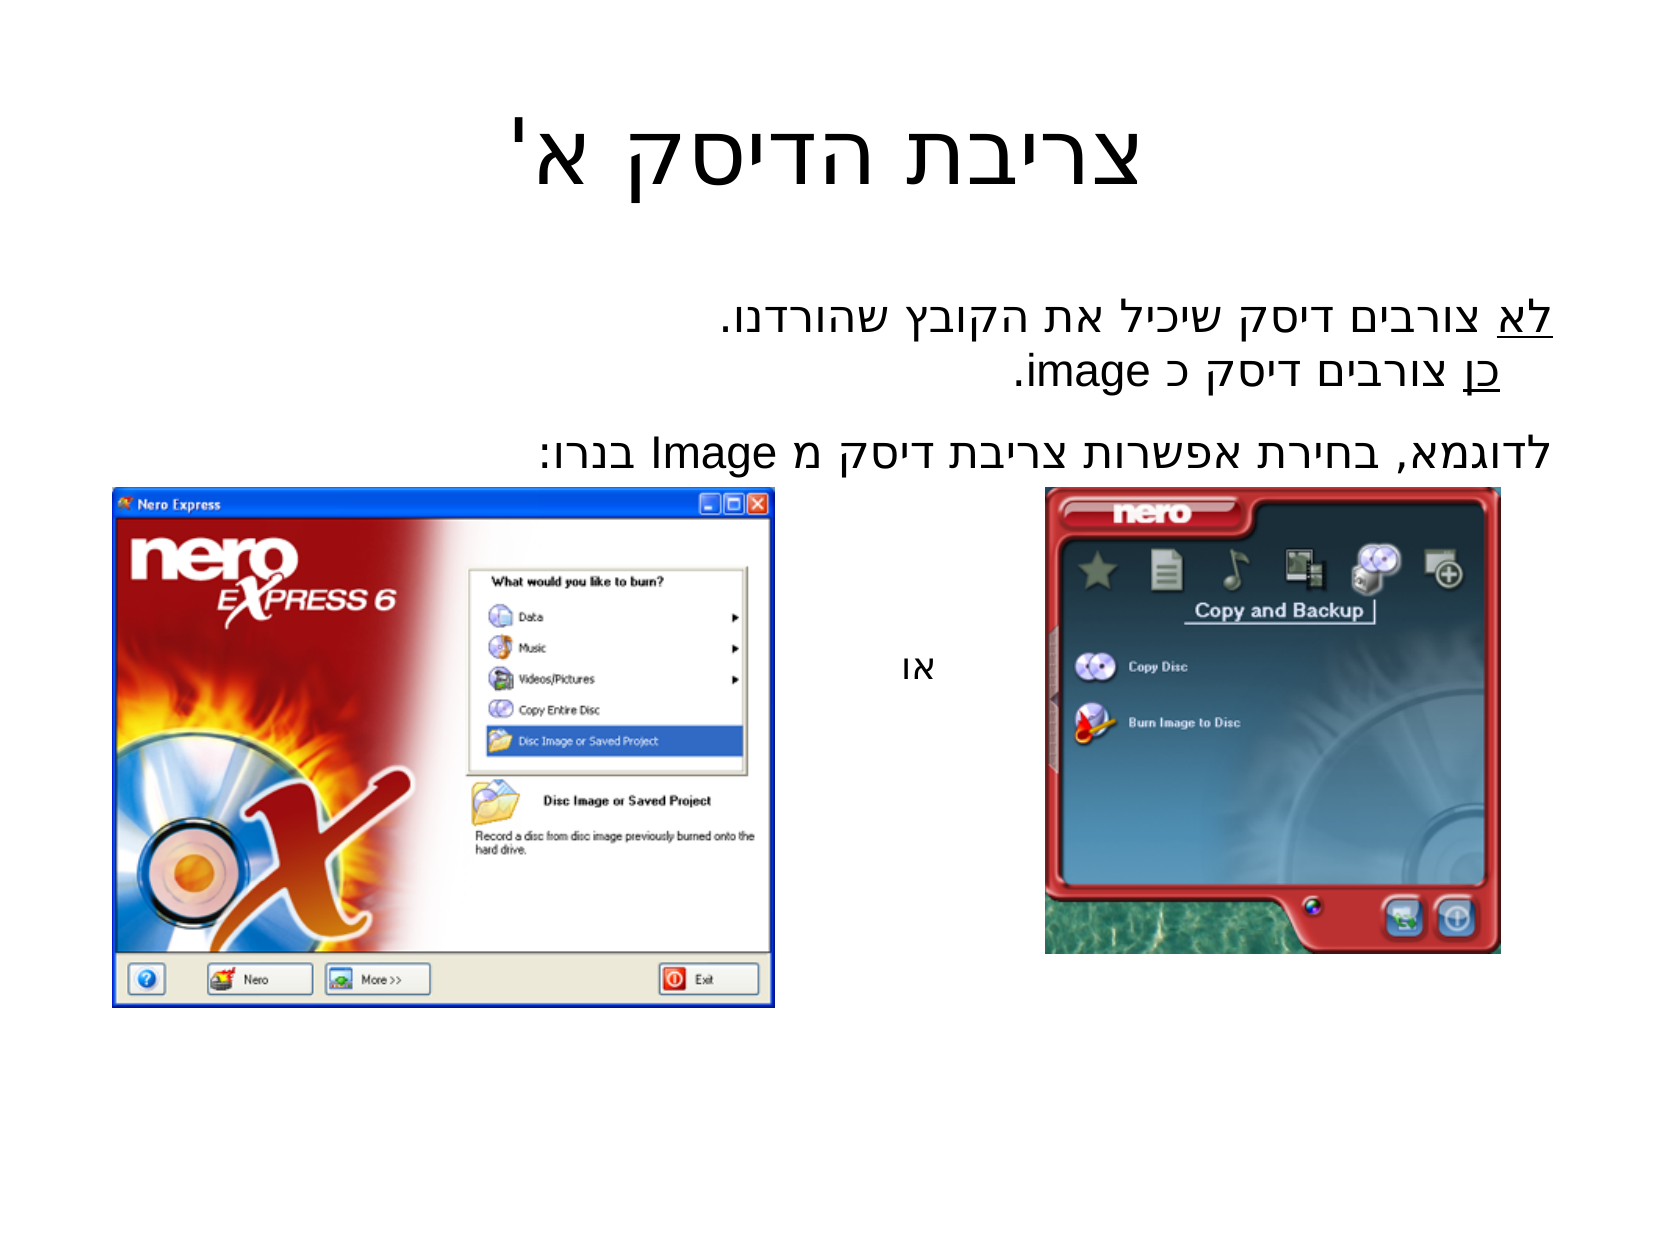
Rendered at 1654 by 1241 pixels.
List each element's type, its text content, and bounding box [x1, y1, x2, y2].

picture [112, 487, 775, 1008]
title צריבת הדיסק א' [82, 49, 1571, 257]
list לא צורבים דיסק שיכיל את הקובץ שהורדנו. כן צורבים דיסק כ image. לדוגמא, בחירת אפשרות צריבת דיסק מ Image בנרו: [82, 290, 1571, 1109]
text_box או [825, 637, 1013, 698]
picture [1045, 487, 1501, 954]
